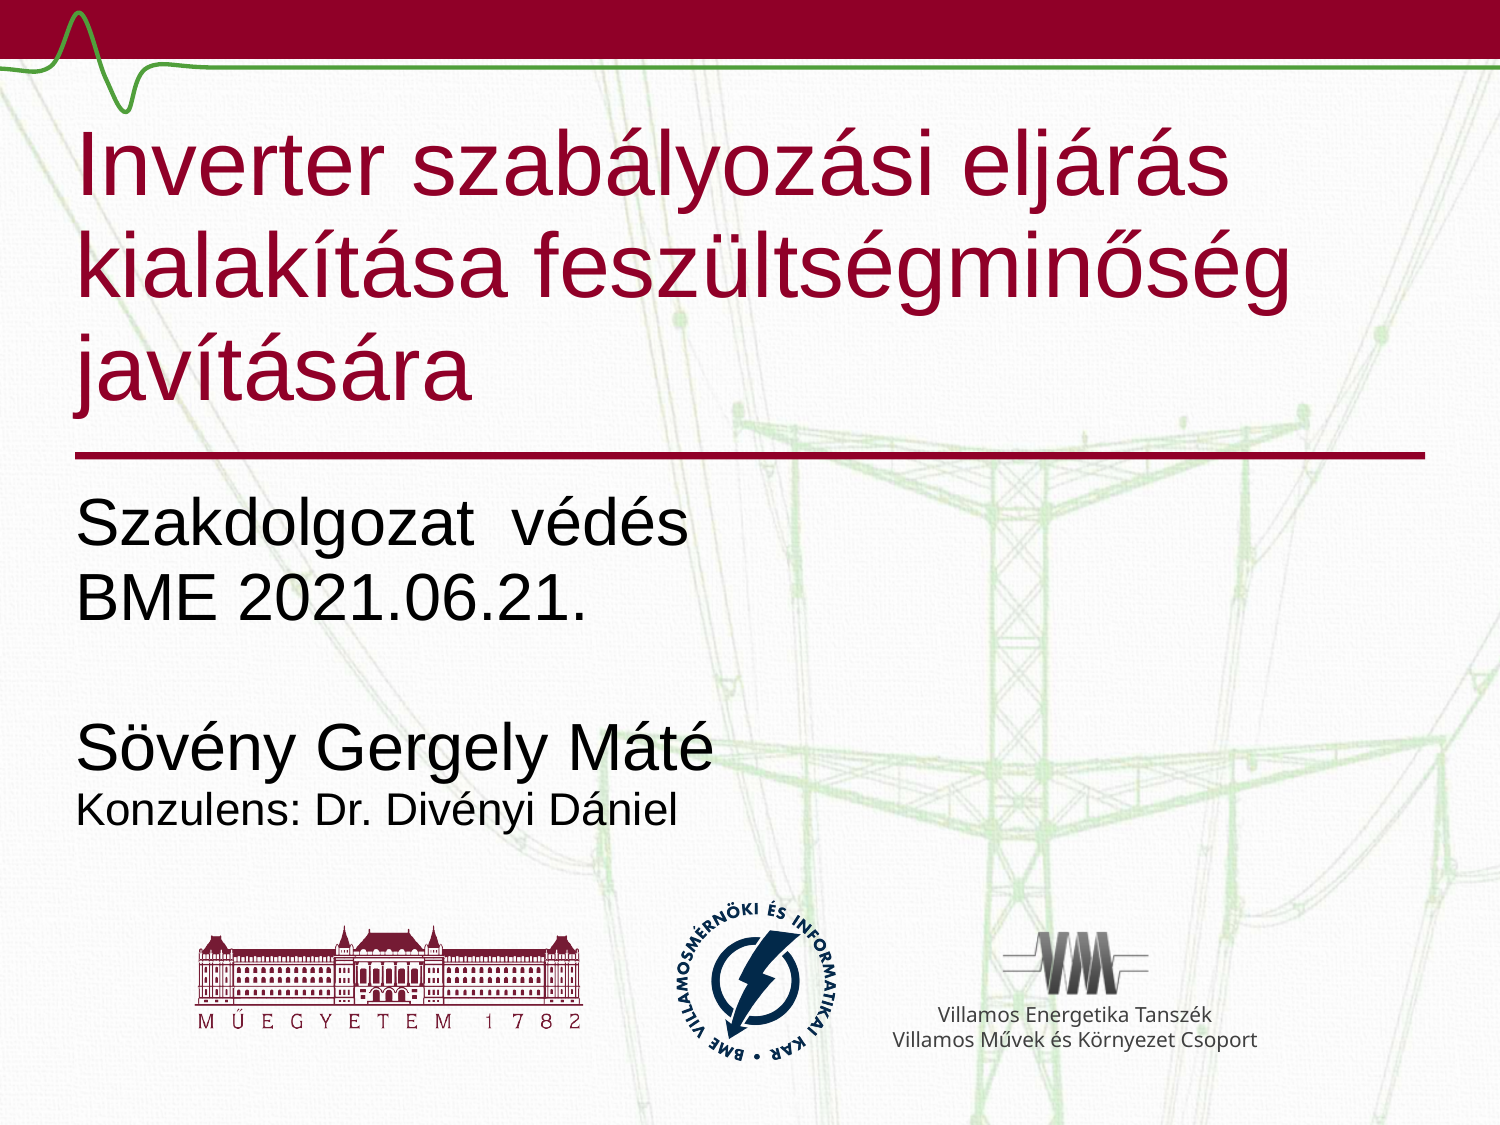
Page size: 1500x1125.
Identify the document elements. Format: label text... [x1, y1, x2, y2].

picture [0, 59, 1500, 1125]
subtitle Szakdolgozat védés BME 2021.06.21. Sövény Gergely Máté Konzulens: Dr. Divényi Dániel [75, 335, 1425, 452]
text_box Villamos Energetika Tanszék Villamos Művek és Környezet Csoport [836, 924, 1412, 1060]
picture [0, 59, 53, 69]
subtitle Szakdolgozat védés BME 2021.06.21. Sövény Gergely Máté Konzulens: Dr. Divényi Dániel [75, 460, 1425, 986]
text_box [75, 452, 1426, 460]
picture [102, 59, 1500, 109]
title Inverter szabályozási eljárás kialakítása feszültségminőség javítására [75, 112, 1425, 335]
